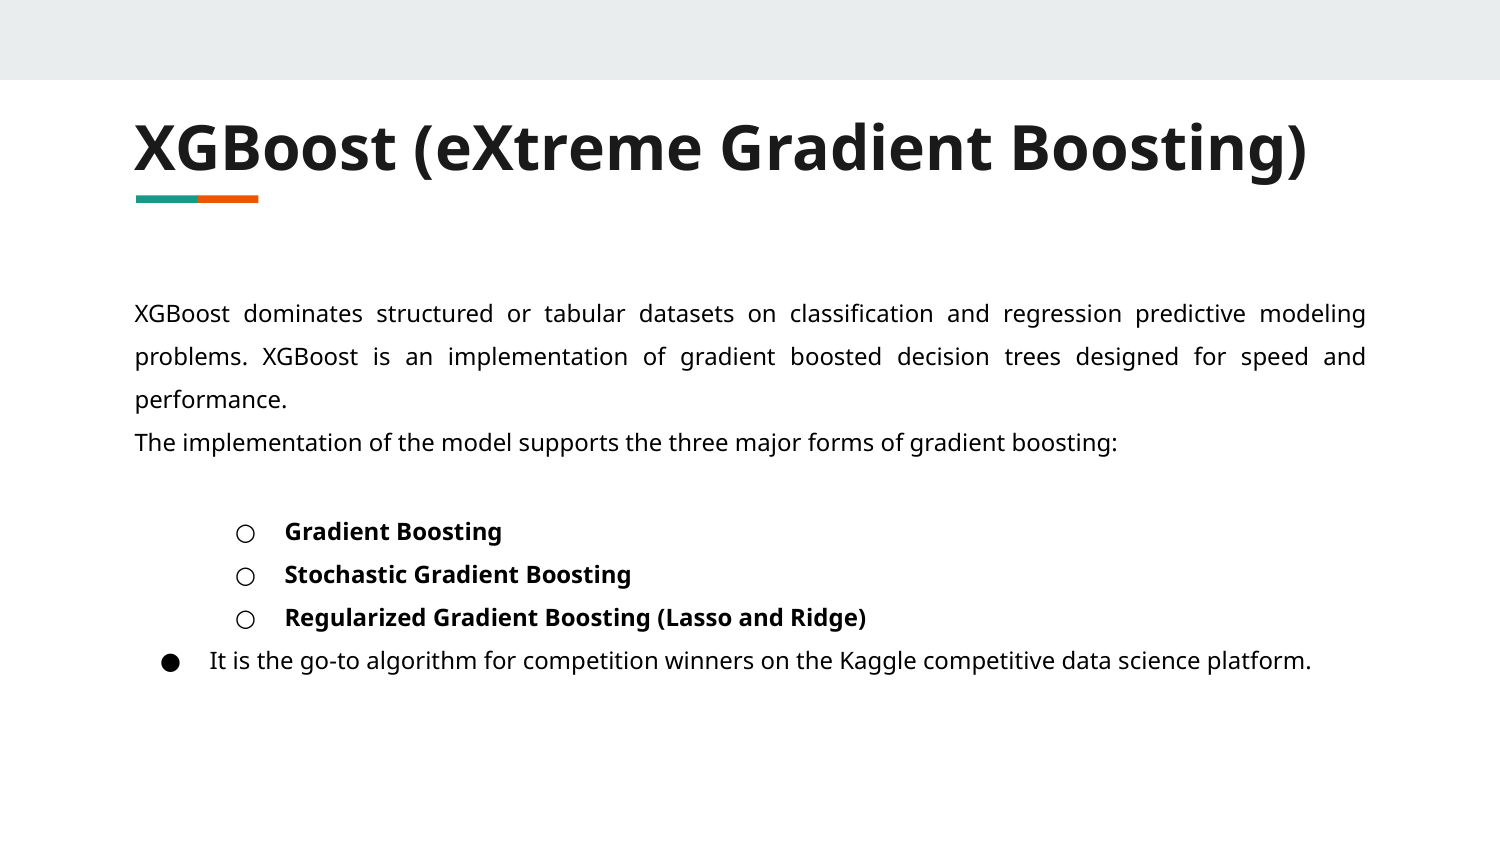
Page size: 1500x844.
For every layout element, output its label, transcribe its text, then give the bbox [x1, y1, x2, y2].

title XGBoost (eXtreme Gradient Boosting) [119, 92, 1461, 181]
text_box XGBoost dominates structured or tabular datasets on classification and regression predictive modeling problems. XGBoost is an implementation of gradient boosted decision trees designed for speed and performance. The implementation of the model supports the three major forms of gradient boosting: Gradient Boosting Stochastic Gradient Boosting Regularized Gradient Boosting (Lasso and Ridge) It is the go-to algorithm for competition winners on the Kaggle competitive data science platform. [119, 268, 1383, 374]
